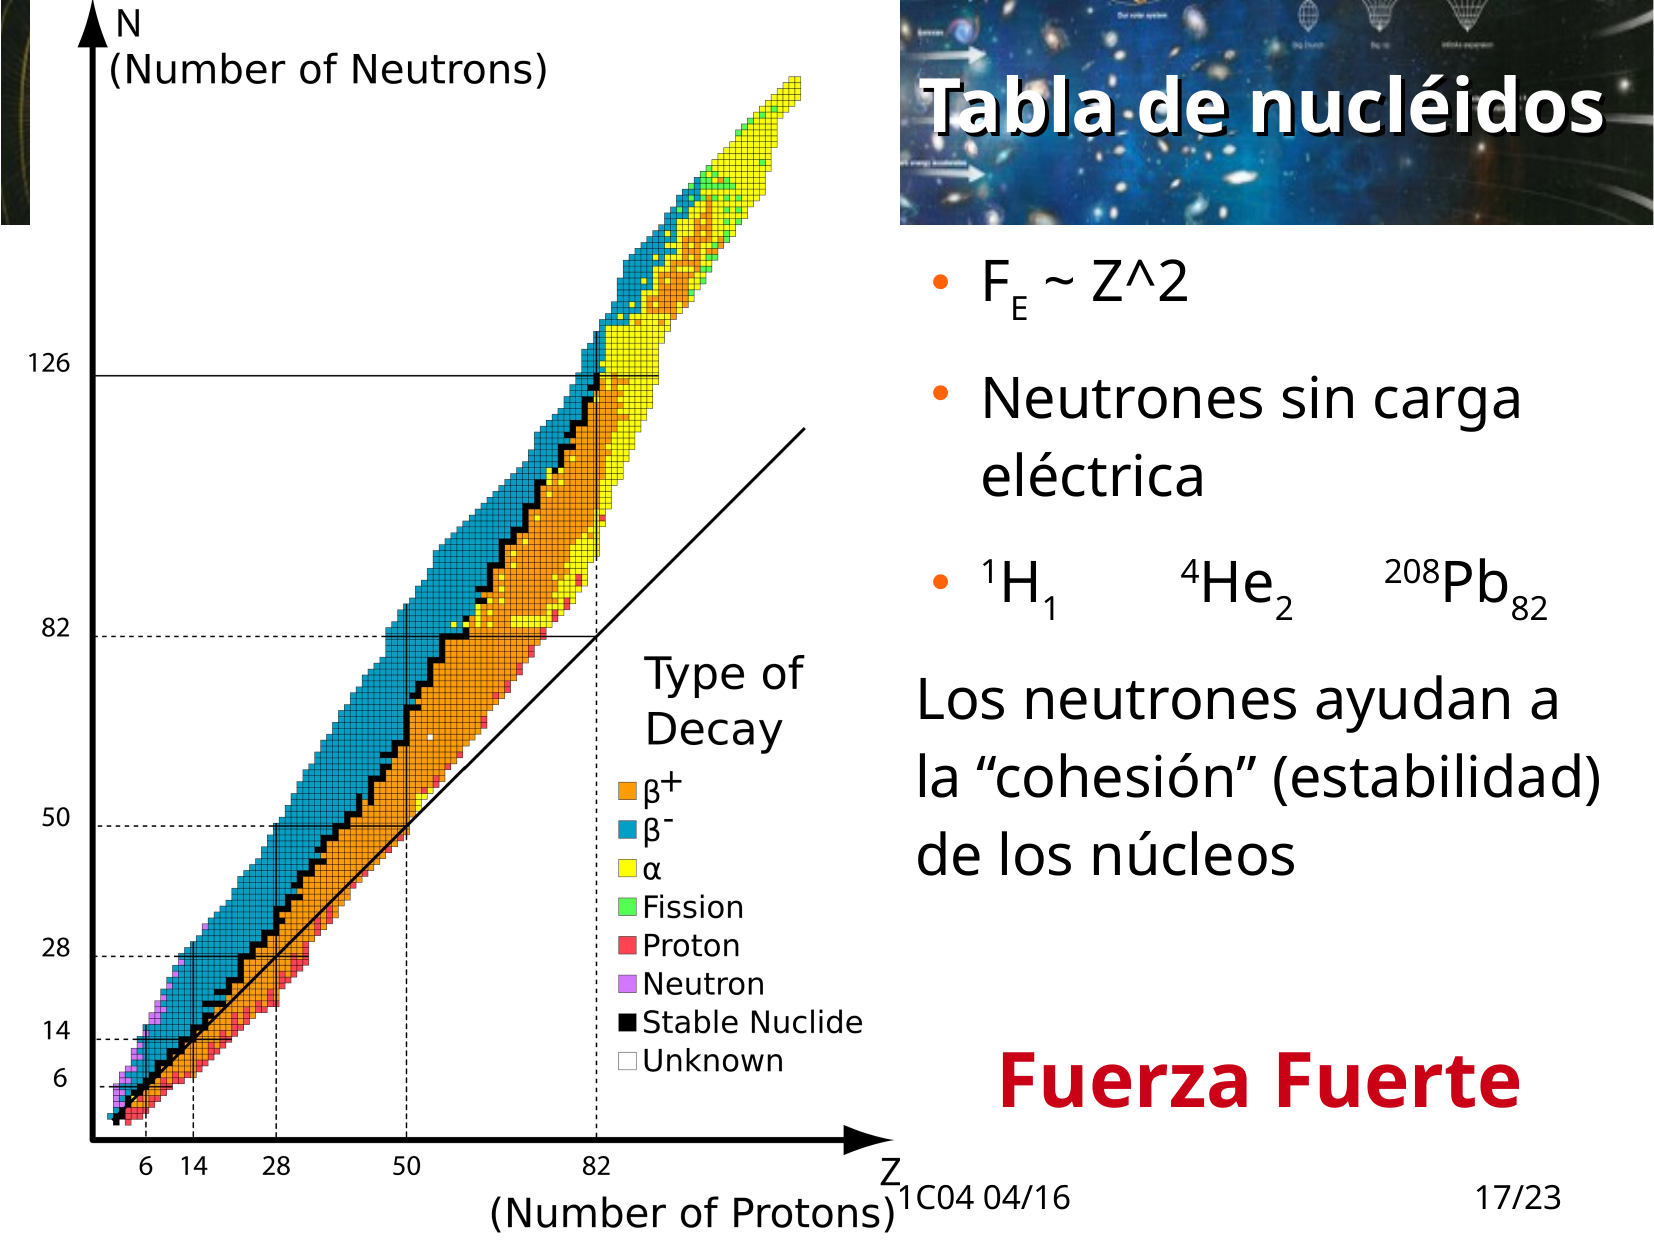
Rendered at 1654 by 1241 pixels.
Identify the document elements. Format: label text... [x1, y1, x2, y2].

picture [629, 301, 635, 308]
list FE ~ Z^2 Neutrones sin carga eléctrica 1H1 4He2 208Pb82 Los neutrones ayudan a la “cohesión” (estabilidad) de los núcleos Fuerza Fuerte [915, 240, 1606, 1156]
picture [640, 278, 647, 286]
picture [617, 313, 624, 320]
picture [1, 0, 1654, 1241]
title Tabla de nucléidos [46, 15, 1607, 191]
picture [664, 230, 671, 237]
